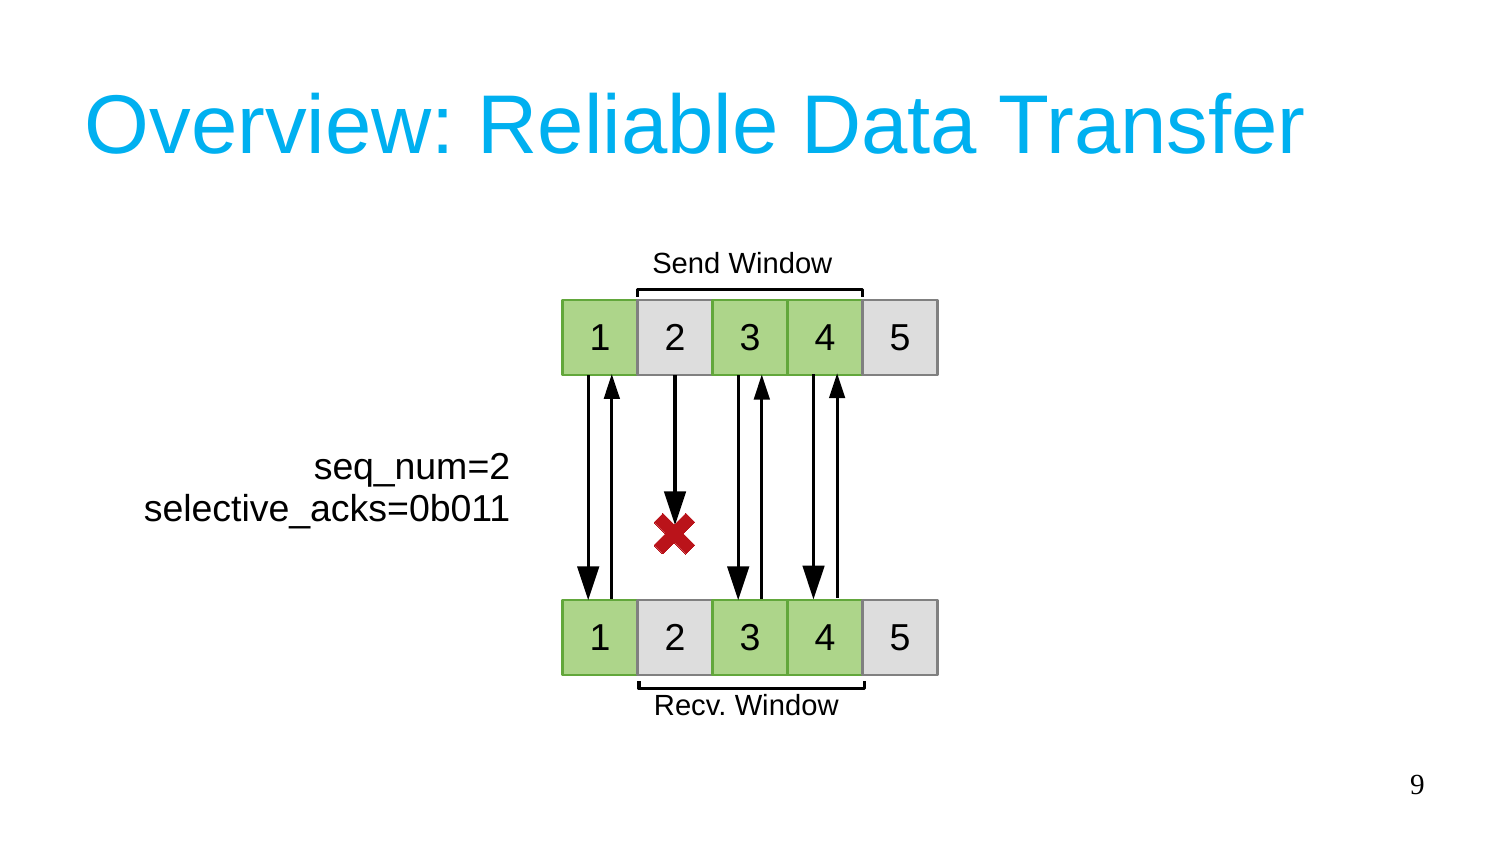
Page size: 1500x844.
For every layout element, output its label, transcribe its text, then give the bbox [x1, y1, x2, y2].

text_box Recv. Window [639, 681, 865, 739]
text_box 1 [562, 300, 637, 376]
text_box 5 [862, 600, 938, 676]
text_box 3 [712, 300, 787, 376]
text_box [654, 513, 695, 555]
text_box 5 [862, 300, 938, 376]
text_box Send Window [637, 240, 863, 297]
text_box 1 [562, 600, 637, 676]
text_box 3 [712, 600, 787, 676]
title Overview: Reliable Data Transfer [69, 44, 1364, 208]
text_box 2 [637, 600, 712, 676]
text_box 4 [787, 600, 862, 676]
text_box 2 [637, 300, 712, 376]
text_box 4 [787, 300, 862, 376]
text_box seq_num=2 selective_acks=0b011 [75, 438, 526, 537]
